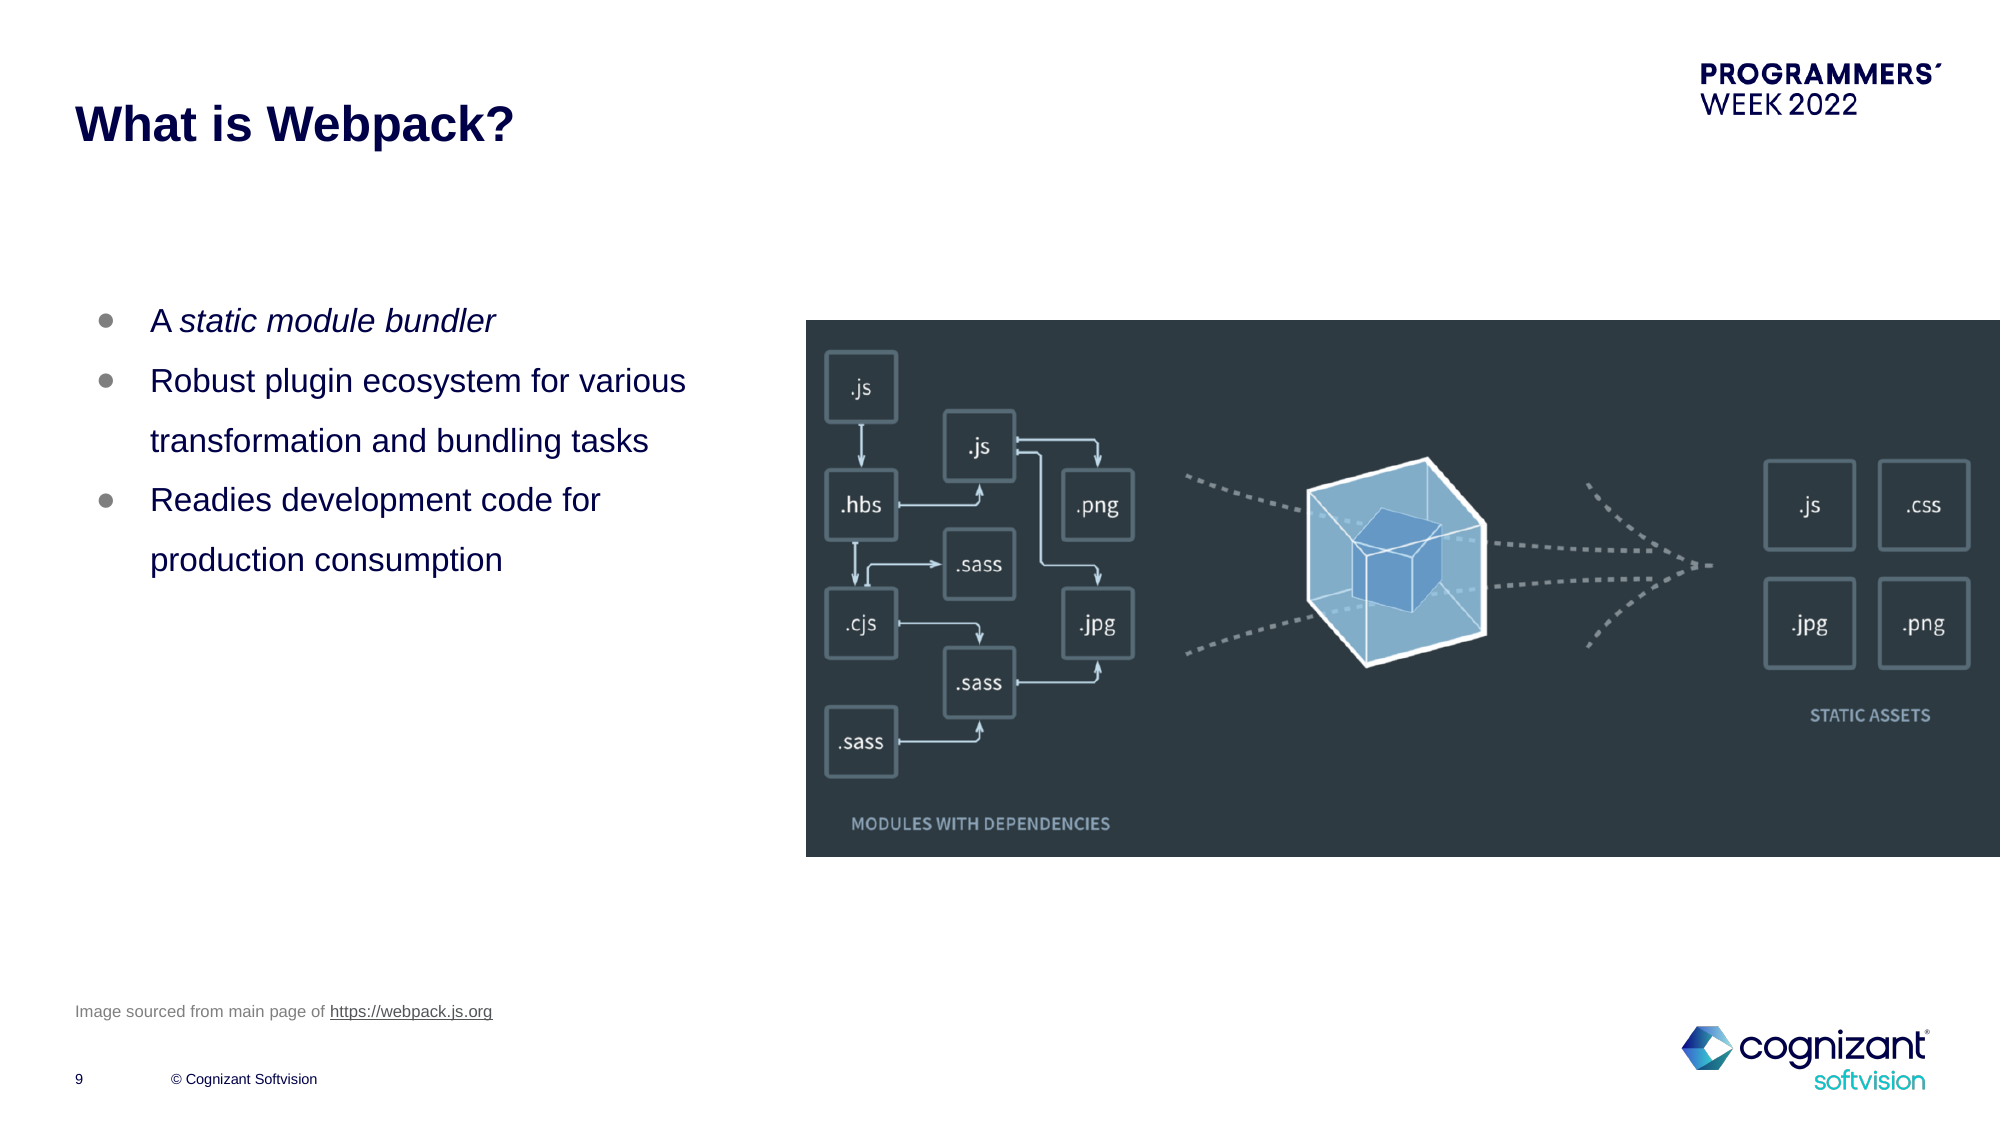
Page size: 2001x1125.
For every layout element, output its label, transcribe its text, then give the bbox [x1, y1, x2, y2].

list A static module bundler Robust plugin ecosystem for various transformation and bundling tasks Readies development code for production consumption [75, 278, 750, 929]
list Image sourced from main page of https://webpack.js.org [75, 963, 750, 1022]
title What is Webpack? [75, 91, 1940, 153]
picture [1663, 1005, 1949, 1110]
picture [806, 320, 2000, 857]
slide_number 1 [75, 1056, 133, 1088]
picture [1677, 54, 1942, 129]
footer © Cognizant Softvision [171, 1056, 368, 1088]
